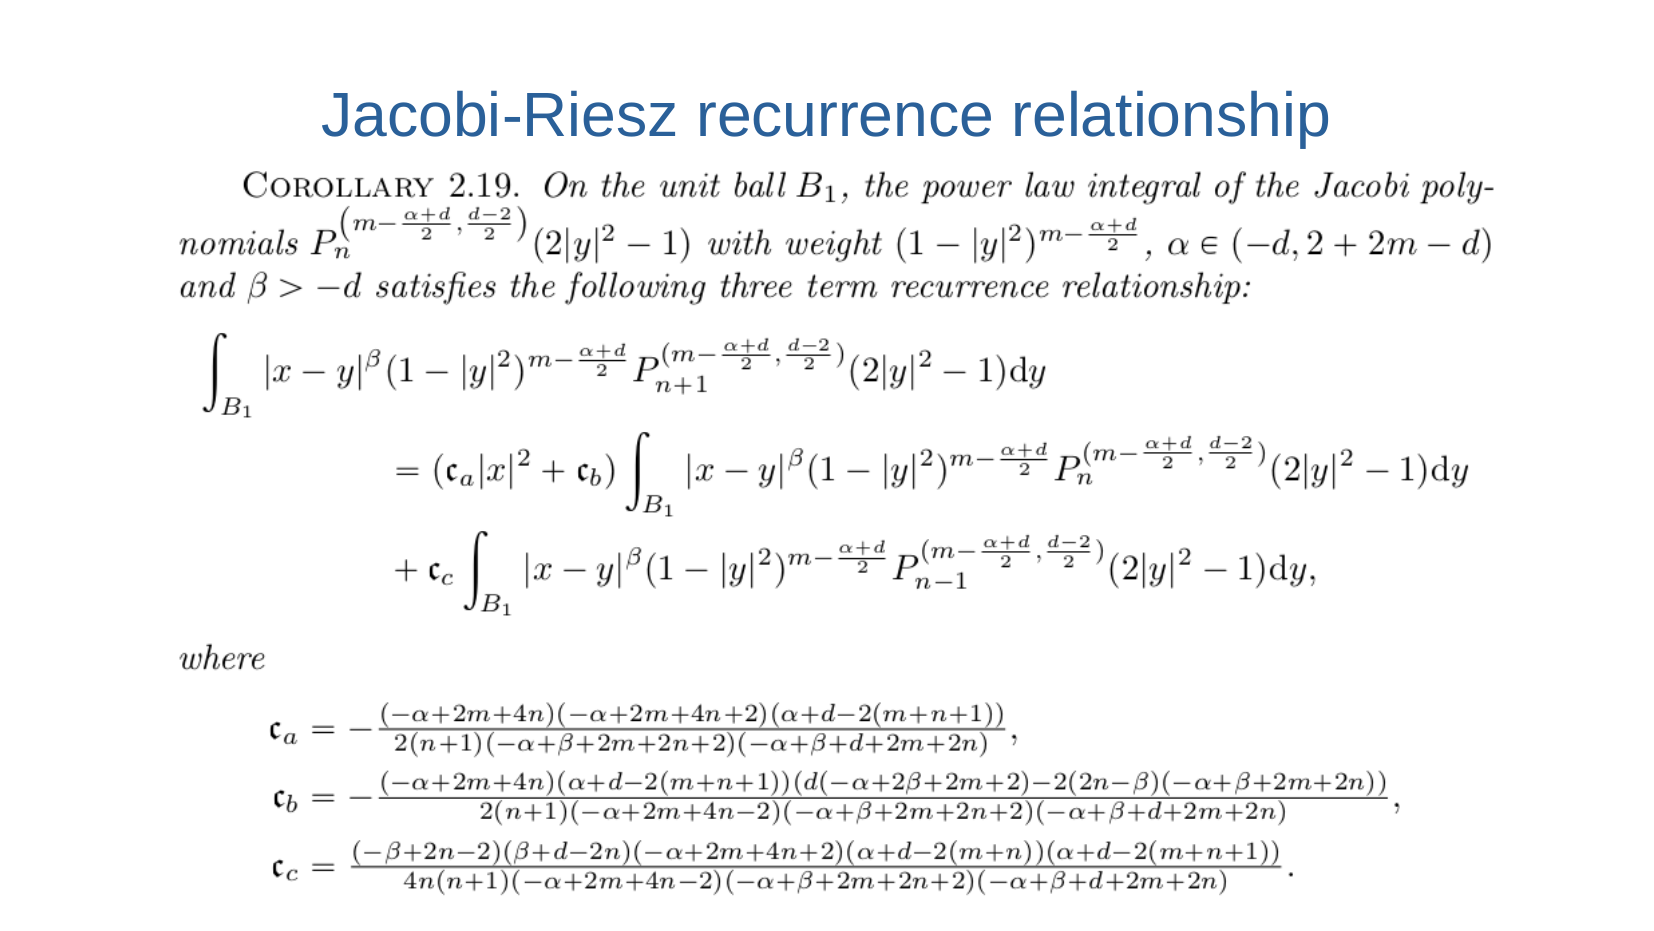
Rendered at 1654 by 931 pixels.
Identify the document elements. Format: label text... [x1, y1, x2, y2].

title Jacobi-Riesz recurrence relationship [82, 37, 1571, 193]
picture [153, 150, 1507, 914]
